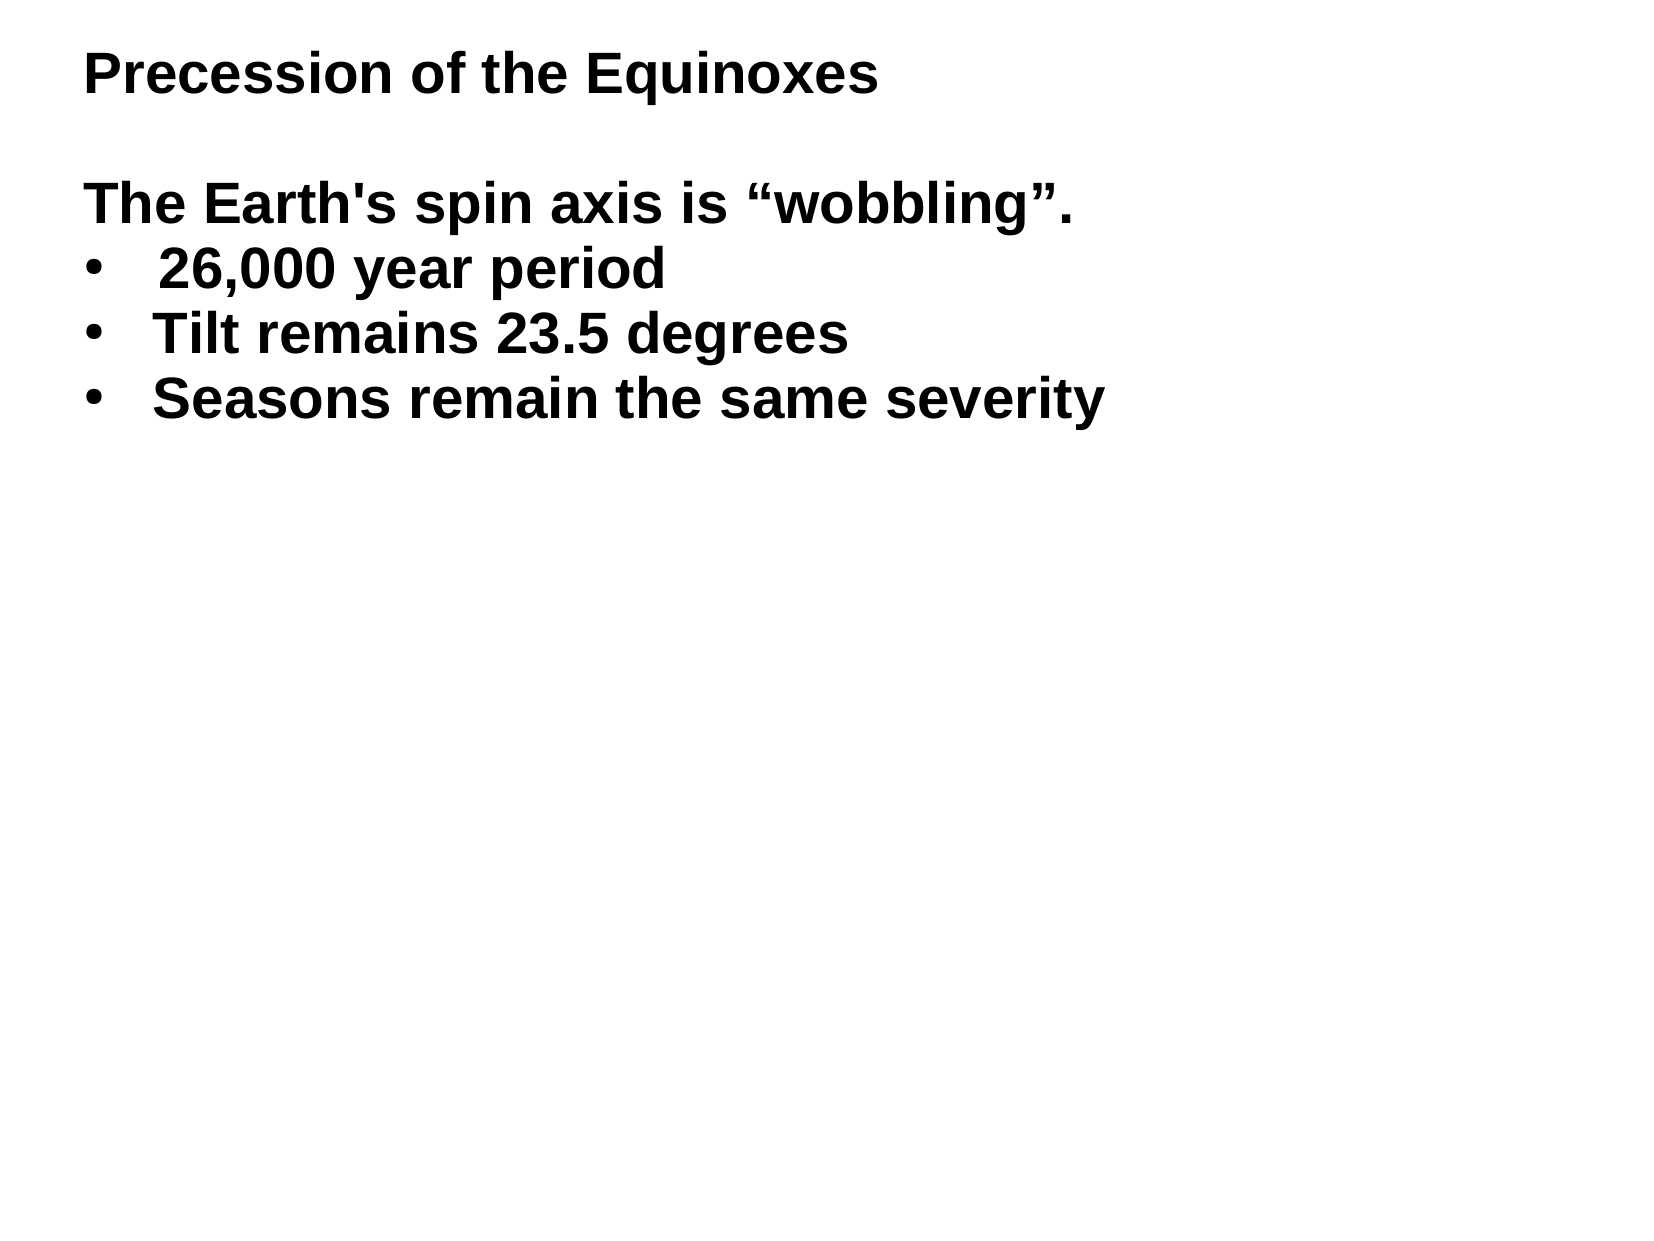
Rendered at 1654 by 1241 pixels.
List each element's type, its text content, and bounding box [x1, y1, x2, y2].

text_box Precession of the Equinoxes The Earth's spin axis is “wobbling”. 26,000 year period Tilt remains 23.5 degrees Seasons remain the same severity [68, 33, 1407, 634]
